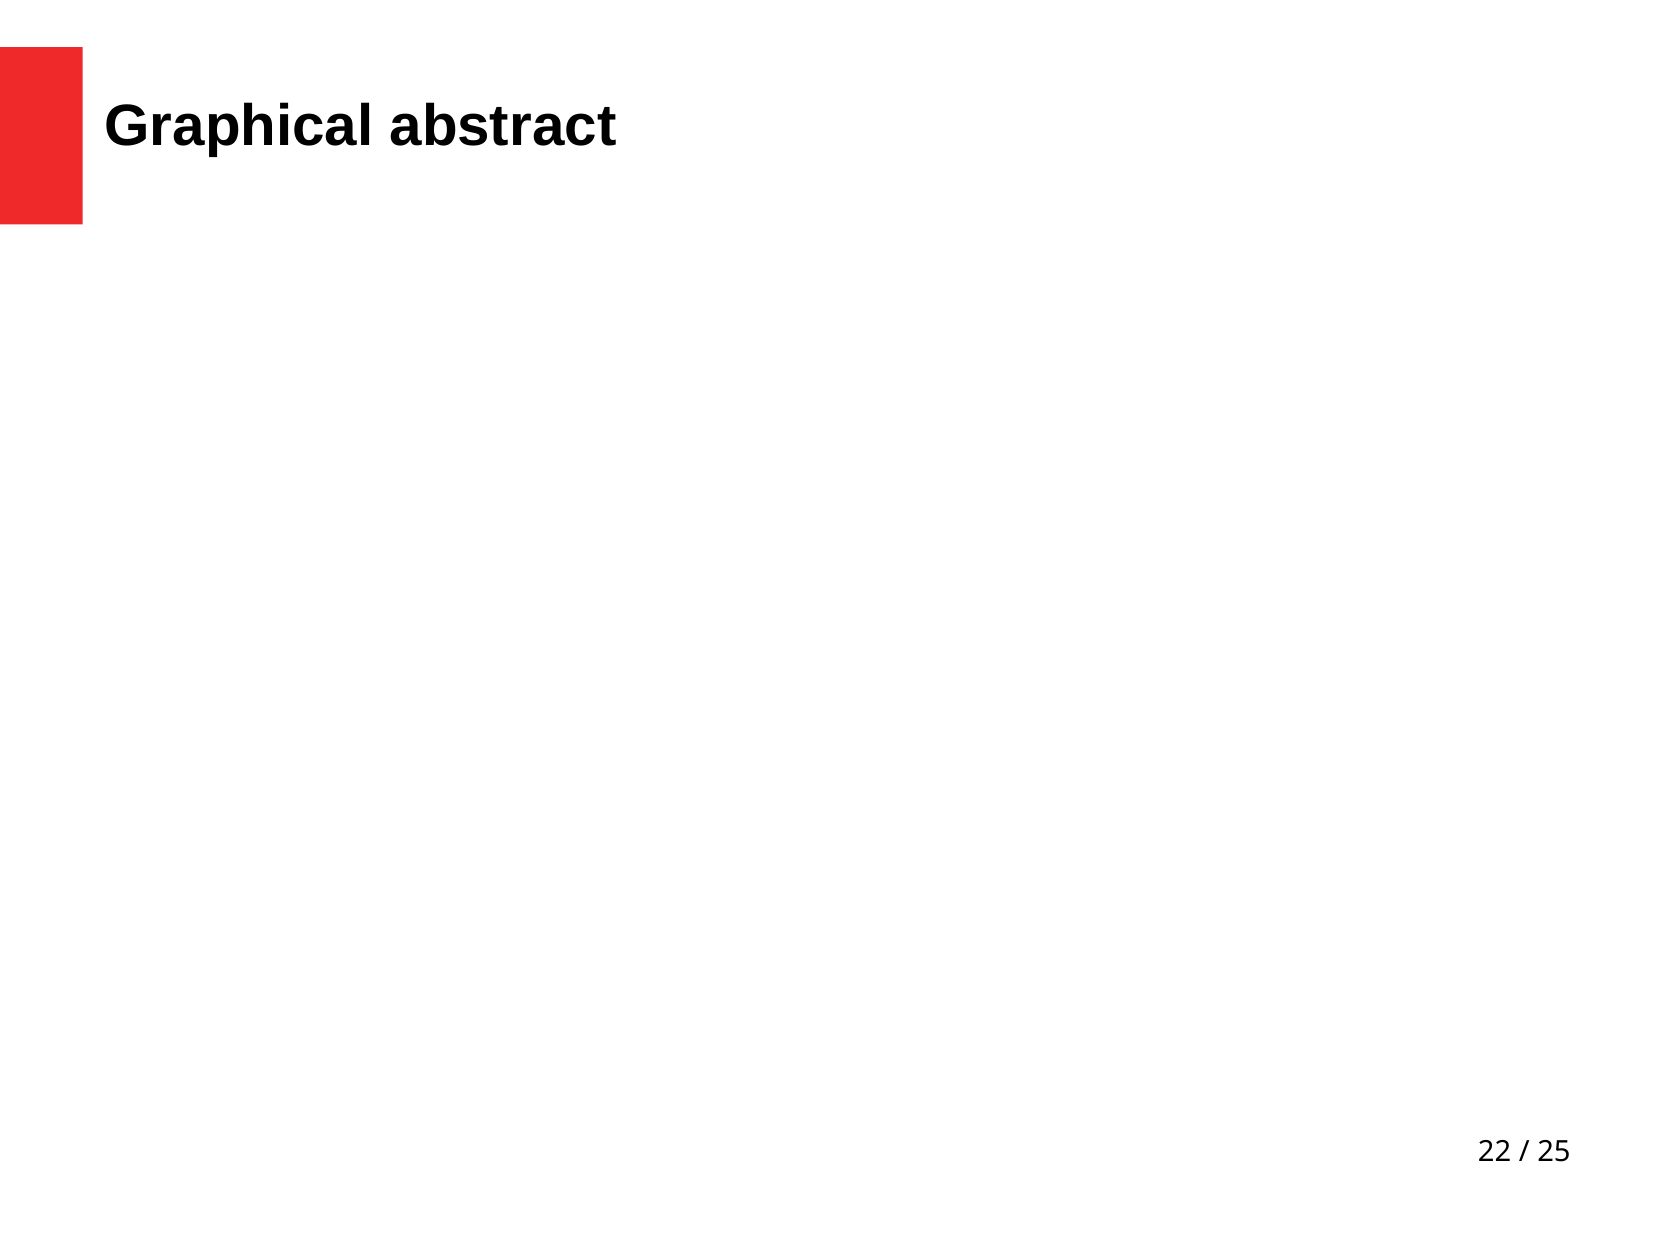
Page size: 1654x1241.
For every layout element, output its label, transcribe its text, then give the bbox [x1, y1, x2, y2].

text_box Graphical abstract [90, 85, 1561, 166]
